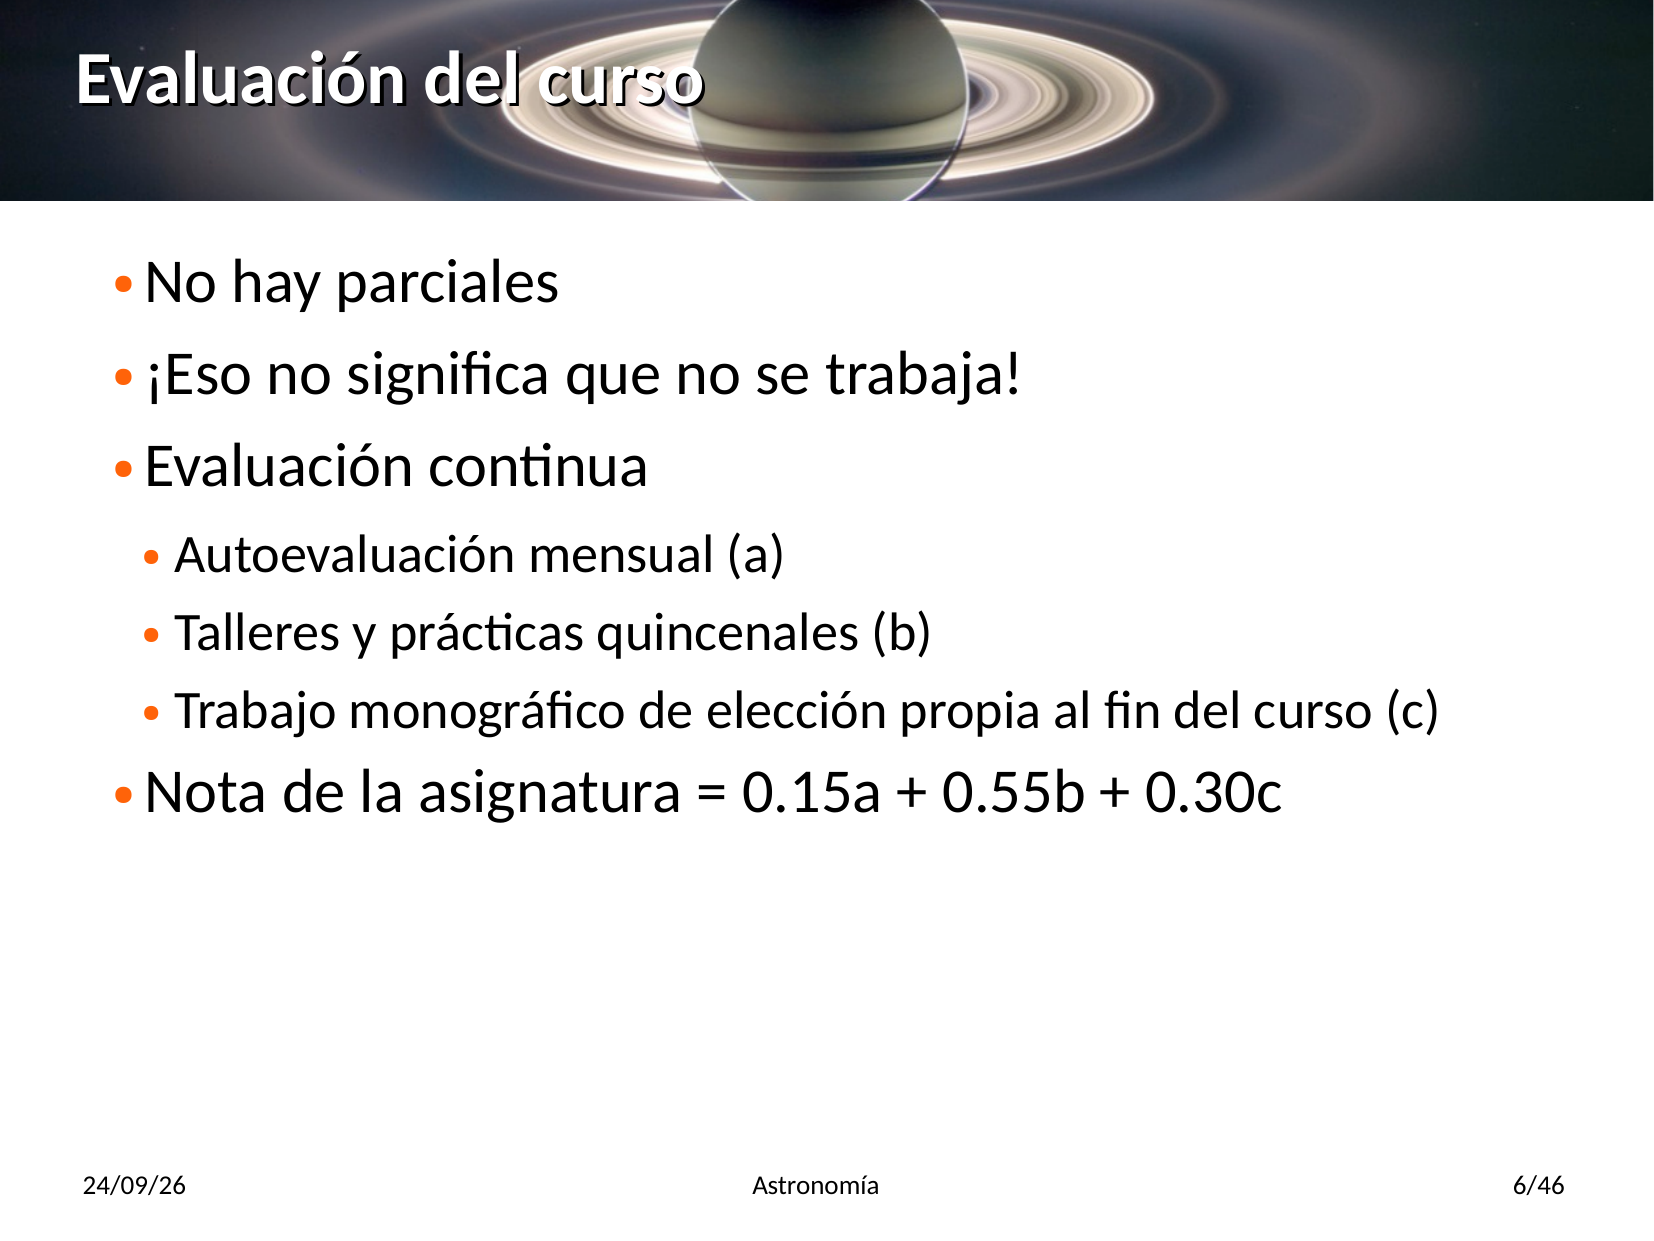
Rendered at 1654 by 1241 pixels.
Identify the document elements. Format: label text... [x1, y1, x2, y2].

picture [0, 0, 1654, 201]
list No hay parciales ¡Eso no significa que no se trabaja! Evaluación continua Autoevaluación mensual (a) Talleres y prácticas quincenales (b) Trabajo monográfico de elección propia al fin del curso (c) Nota de la asignatura = 0.15a + 0.55b + 0.30c [82, 255, 1571, 1156]
title Evaluación del curso [75, 19, 1564, 151]
